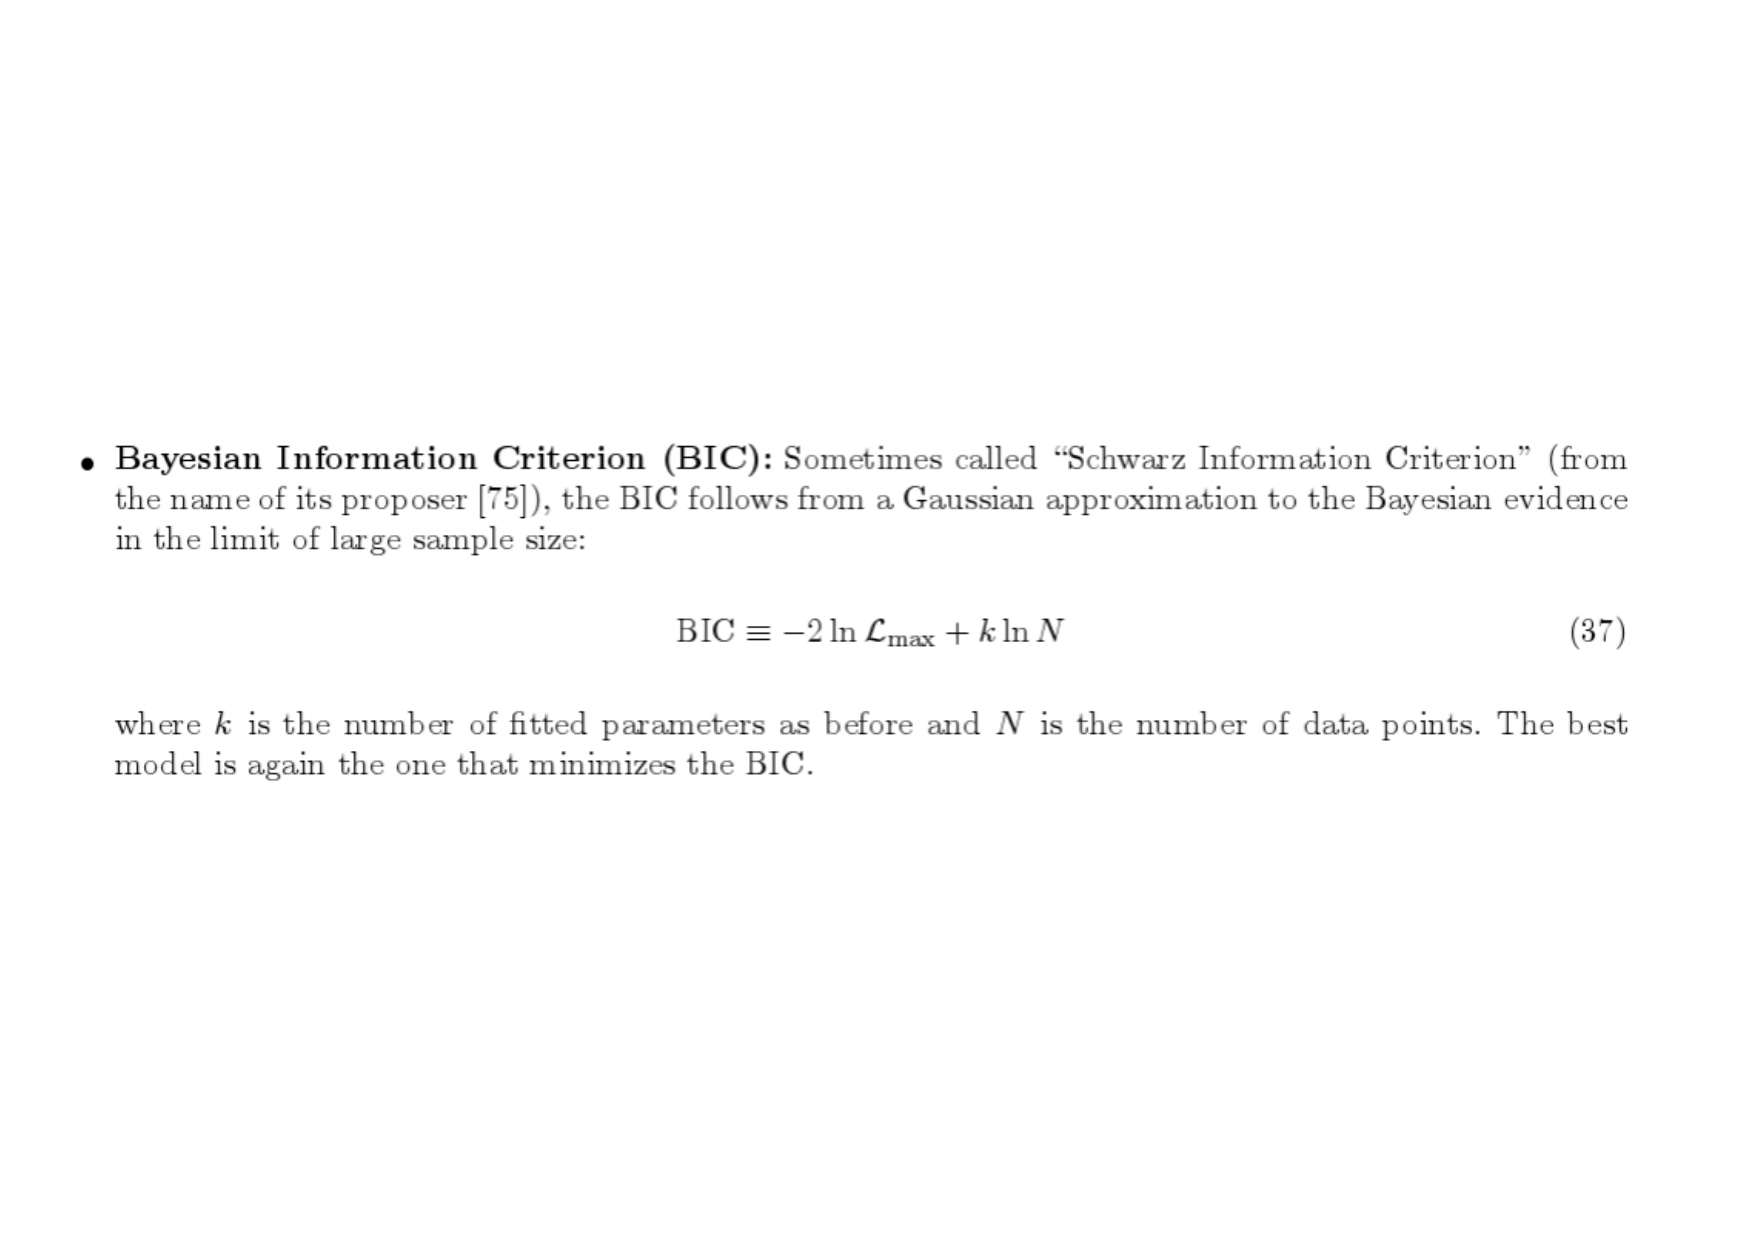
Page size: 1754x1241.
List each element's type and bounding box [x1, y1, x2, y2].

picture [66, 443, 1703, 804]
